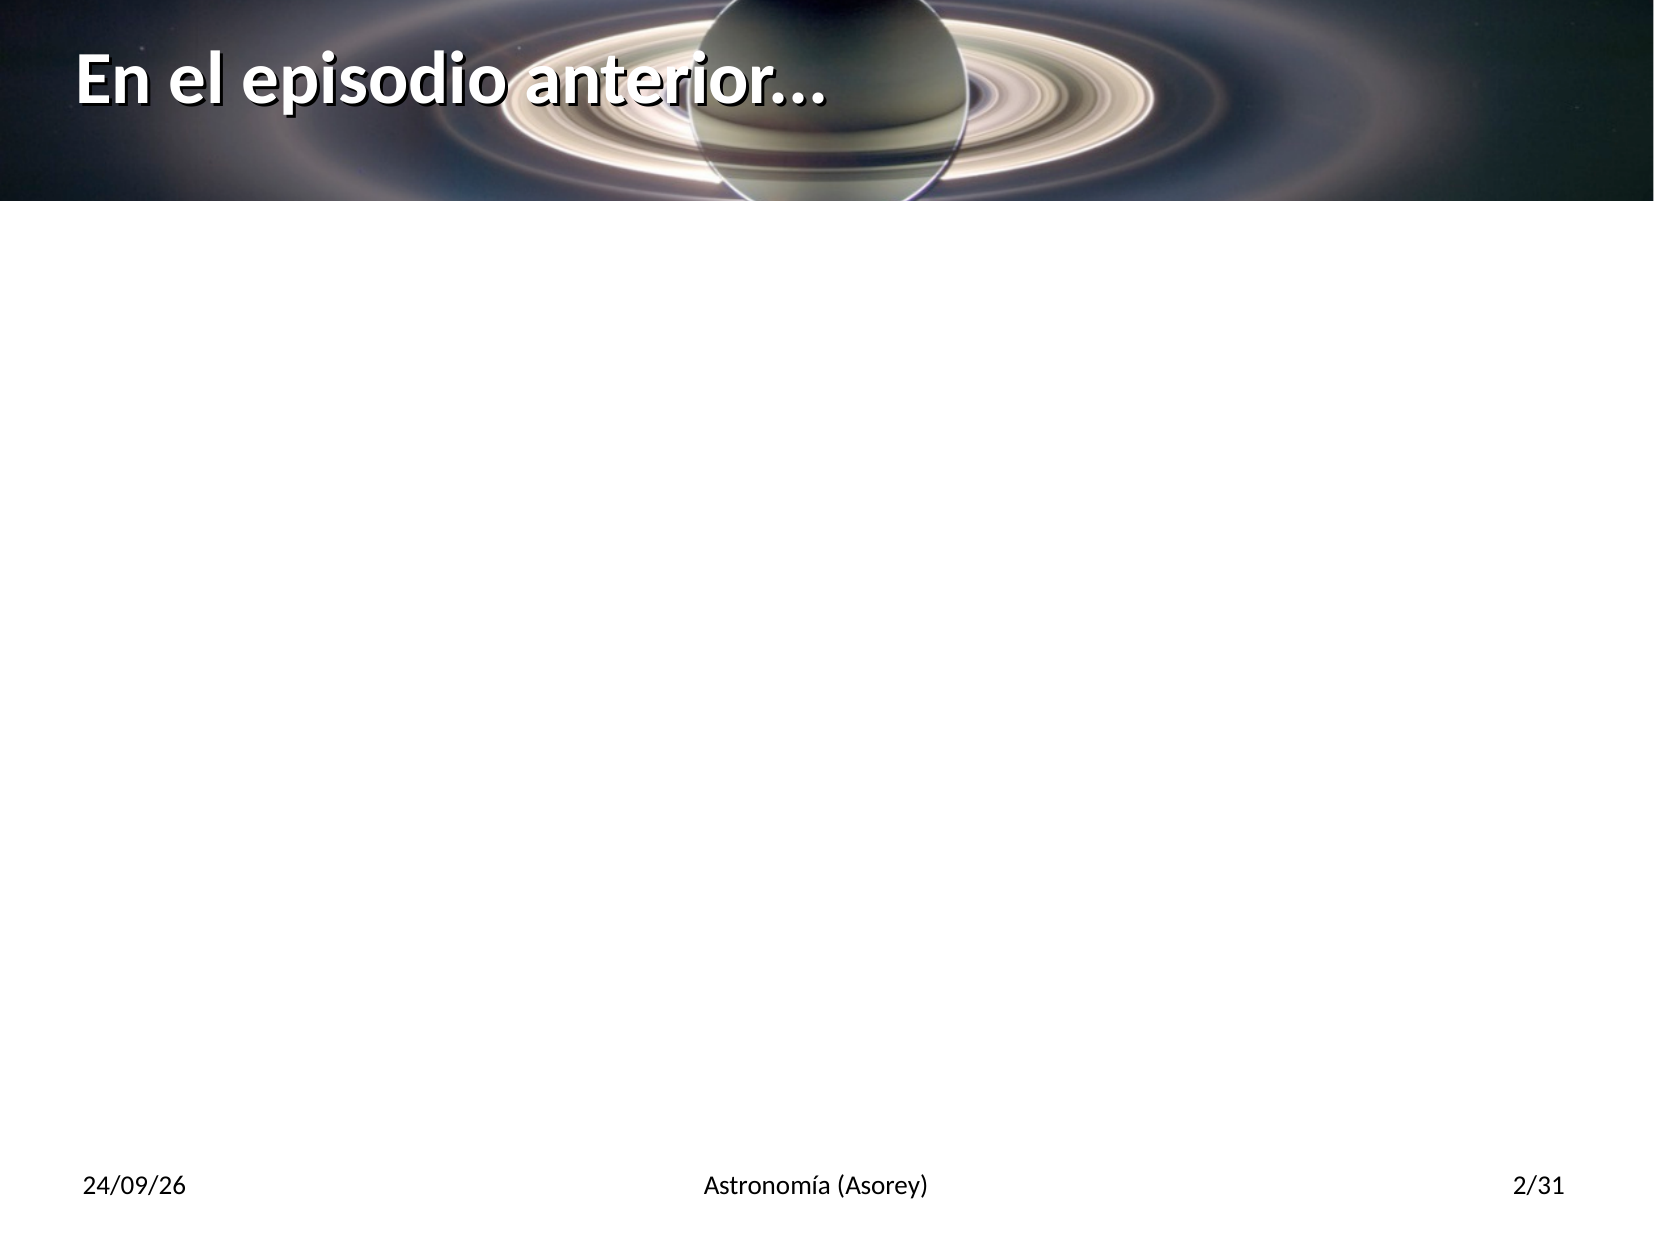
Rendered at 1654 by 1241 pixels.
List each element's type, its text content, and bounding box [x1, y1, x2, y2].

picture [0, 0, 1654, 201]
title En el episodio anterior... [75, 19, 1564, 151]
